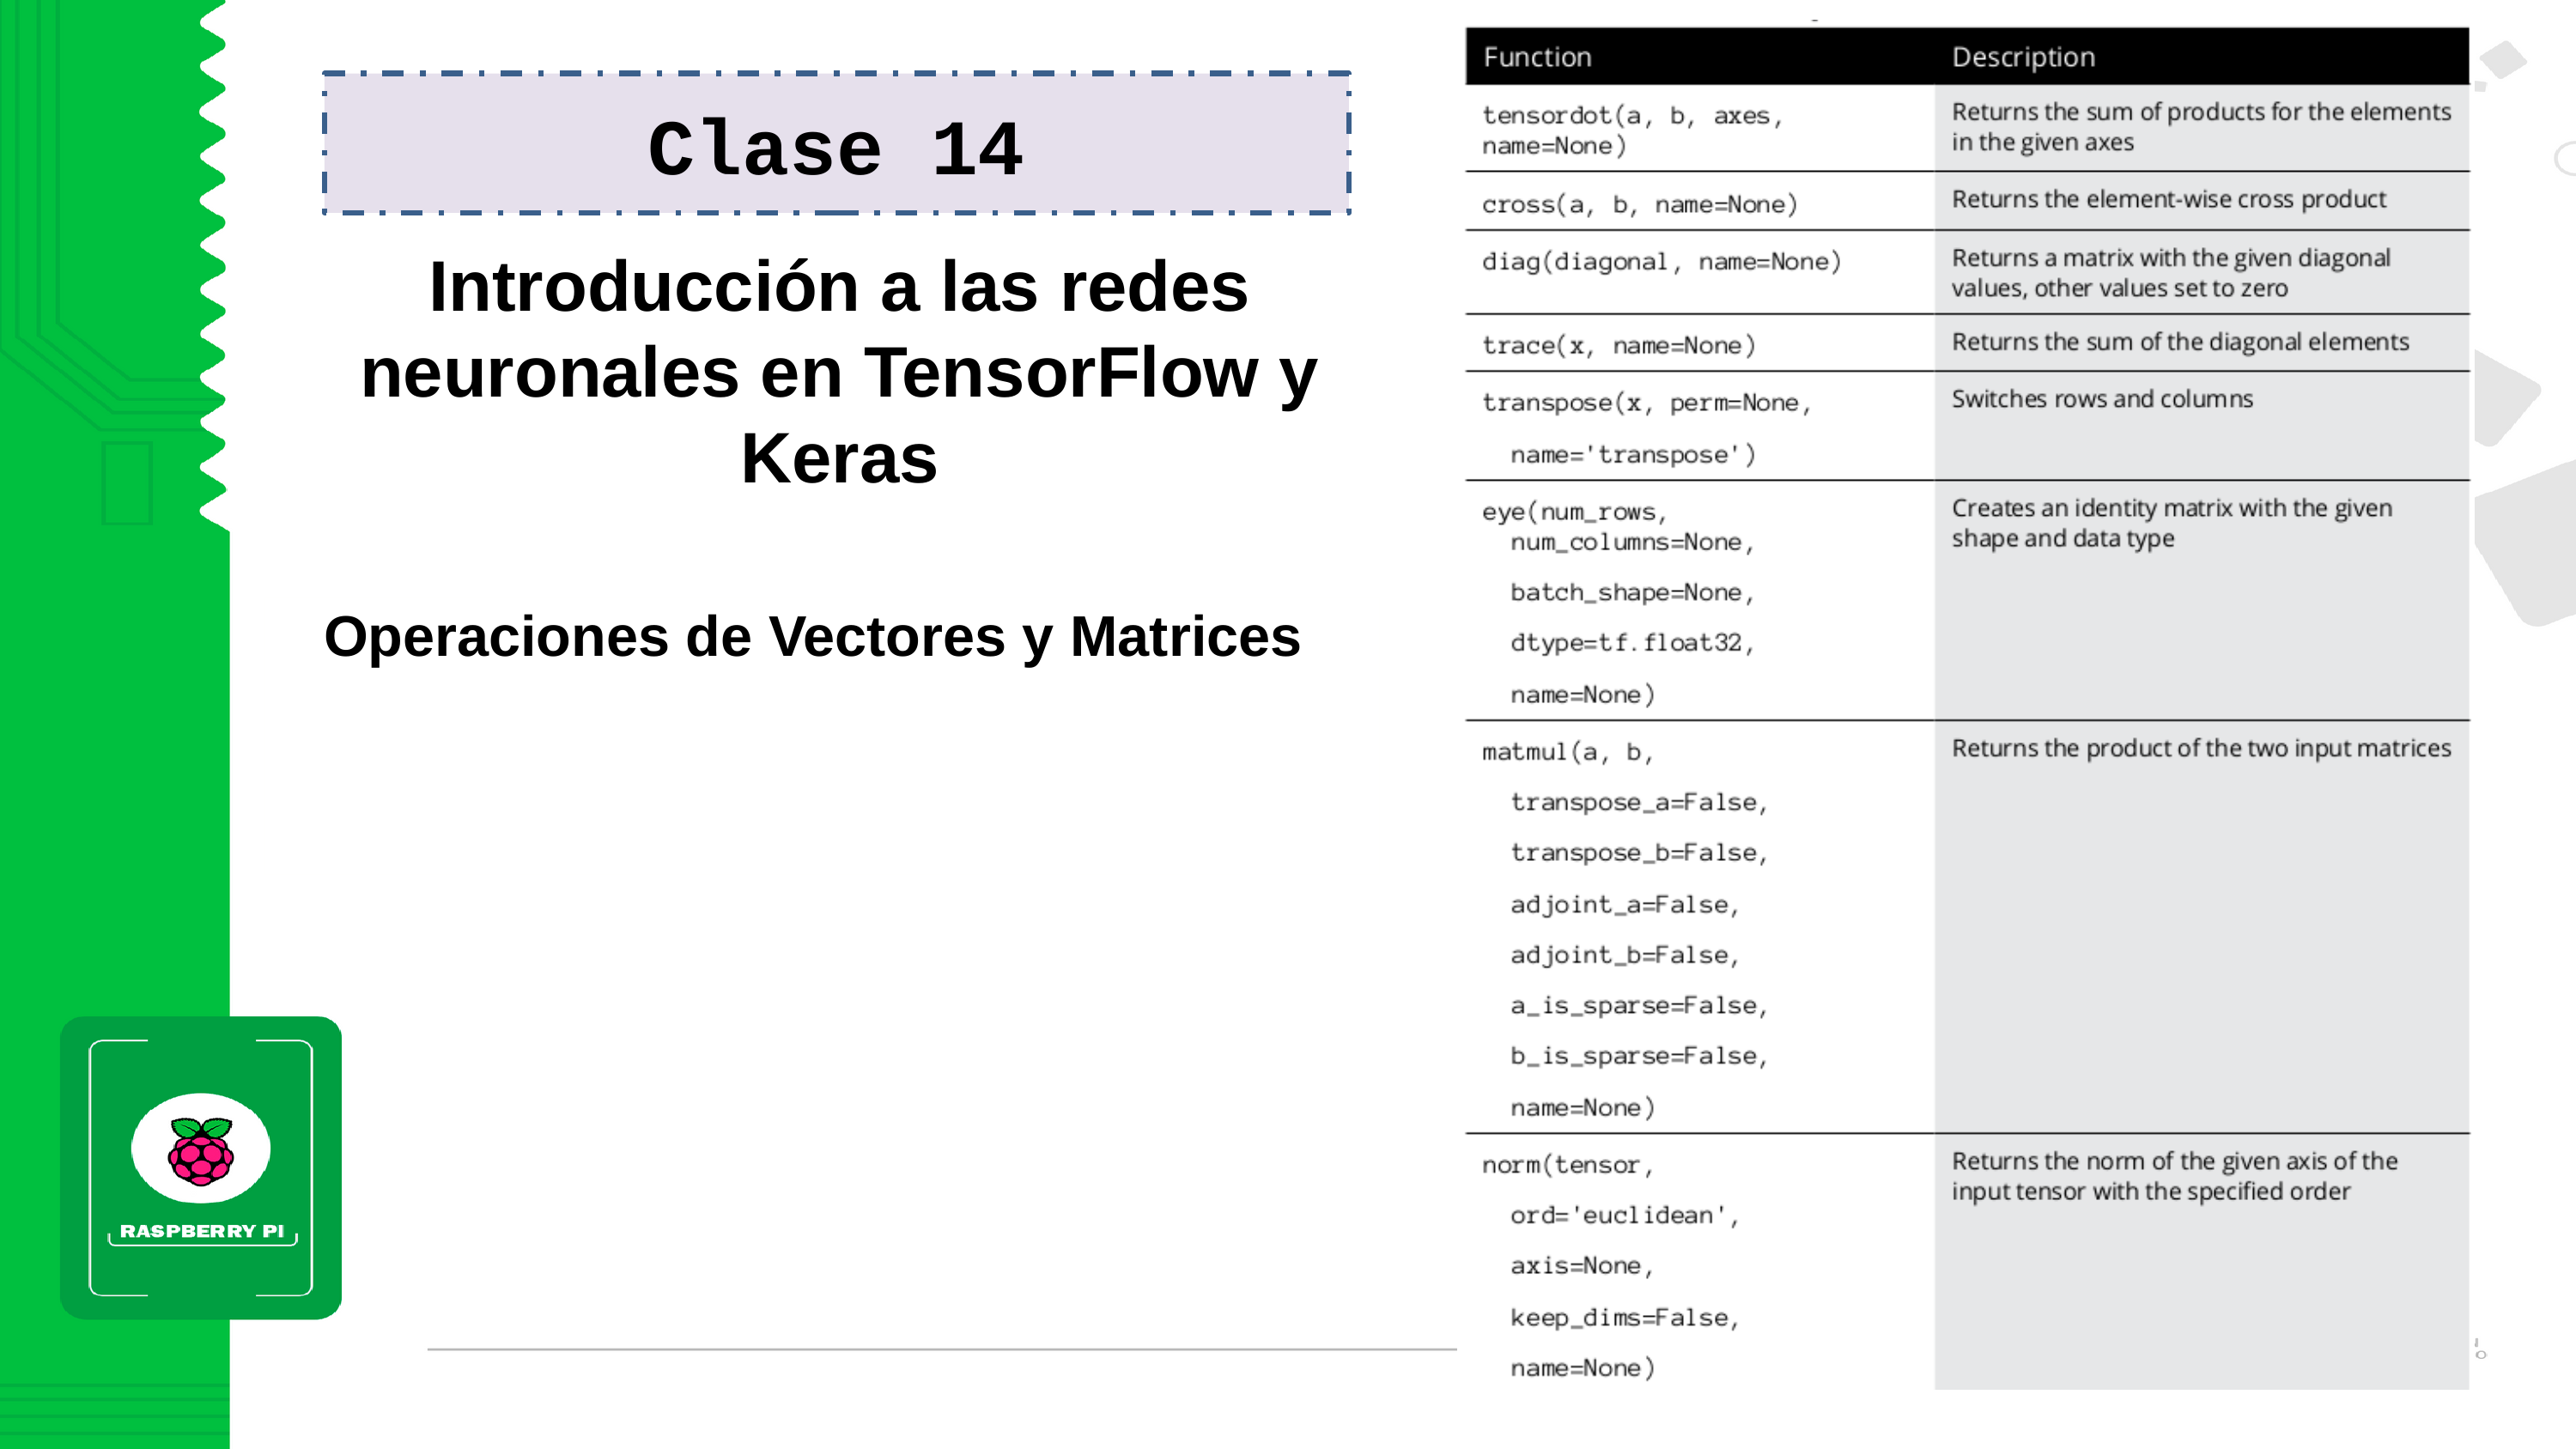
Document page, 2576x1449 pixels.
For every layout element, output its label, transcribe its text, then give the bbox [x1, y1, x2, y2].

text_box Operaciones de Vectores y Matrices [264, 597, 1380, 875]
picture [0, 0, 2576, 1449]
text_box Introducción a las redes neuronales en TensorFlow y Keras [280, 233, 1400, 497]
text_box Clase 14 [324, 73, 1349, 213]
